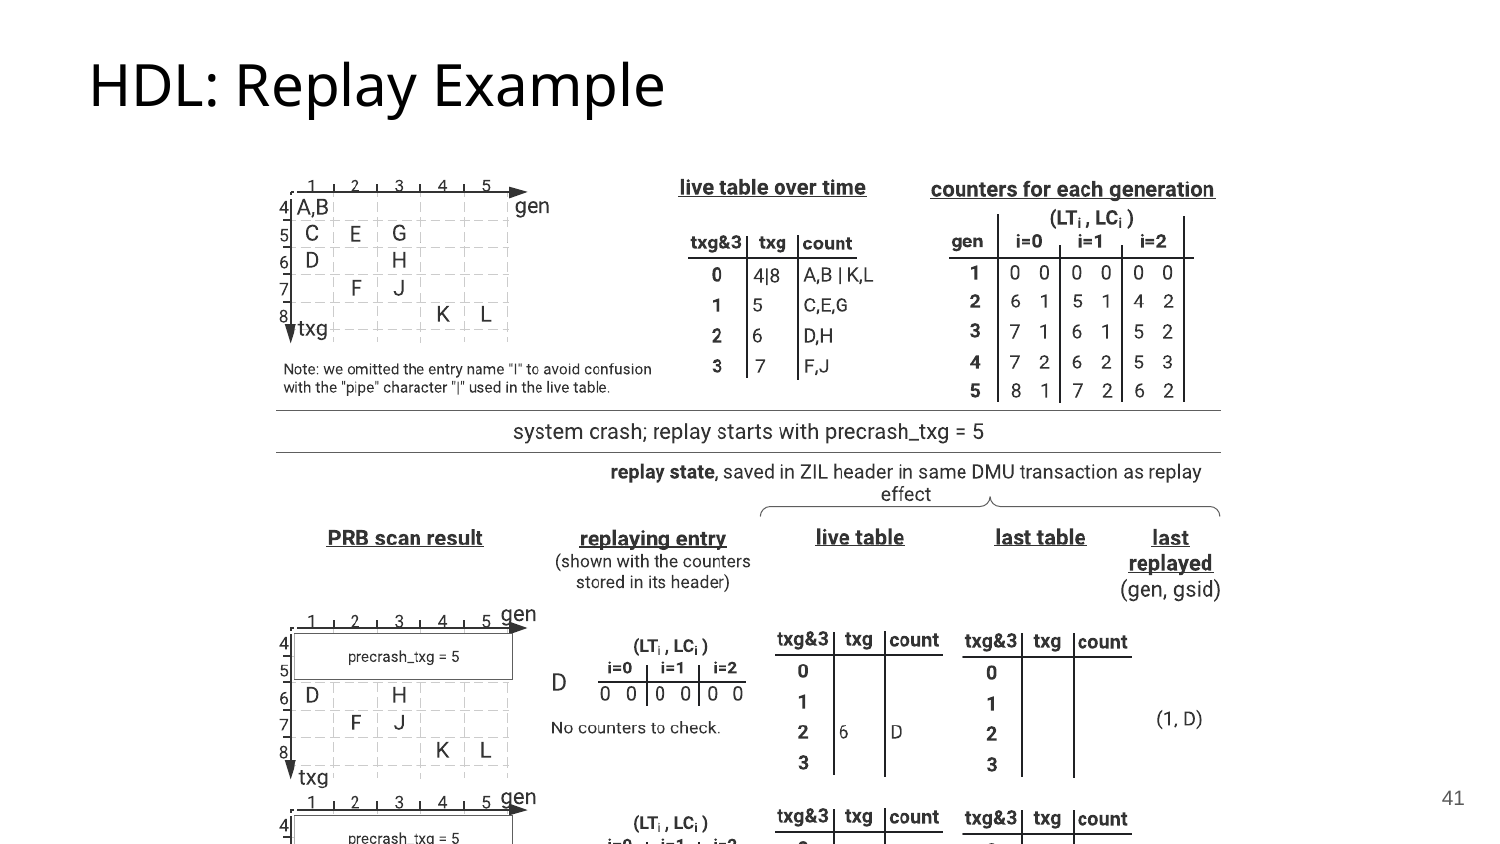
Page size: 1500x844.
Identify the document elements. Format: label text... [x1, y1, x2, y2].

slide_number <number> [1389, 764, 1480, 830]
picture [234, 122, 1266, 844]
title HDL: Replay Example [73, 33, 1069, 165]
